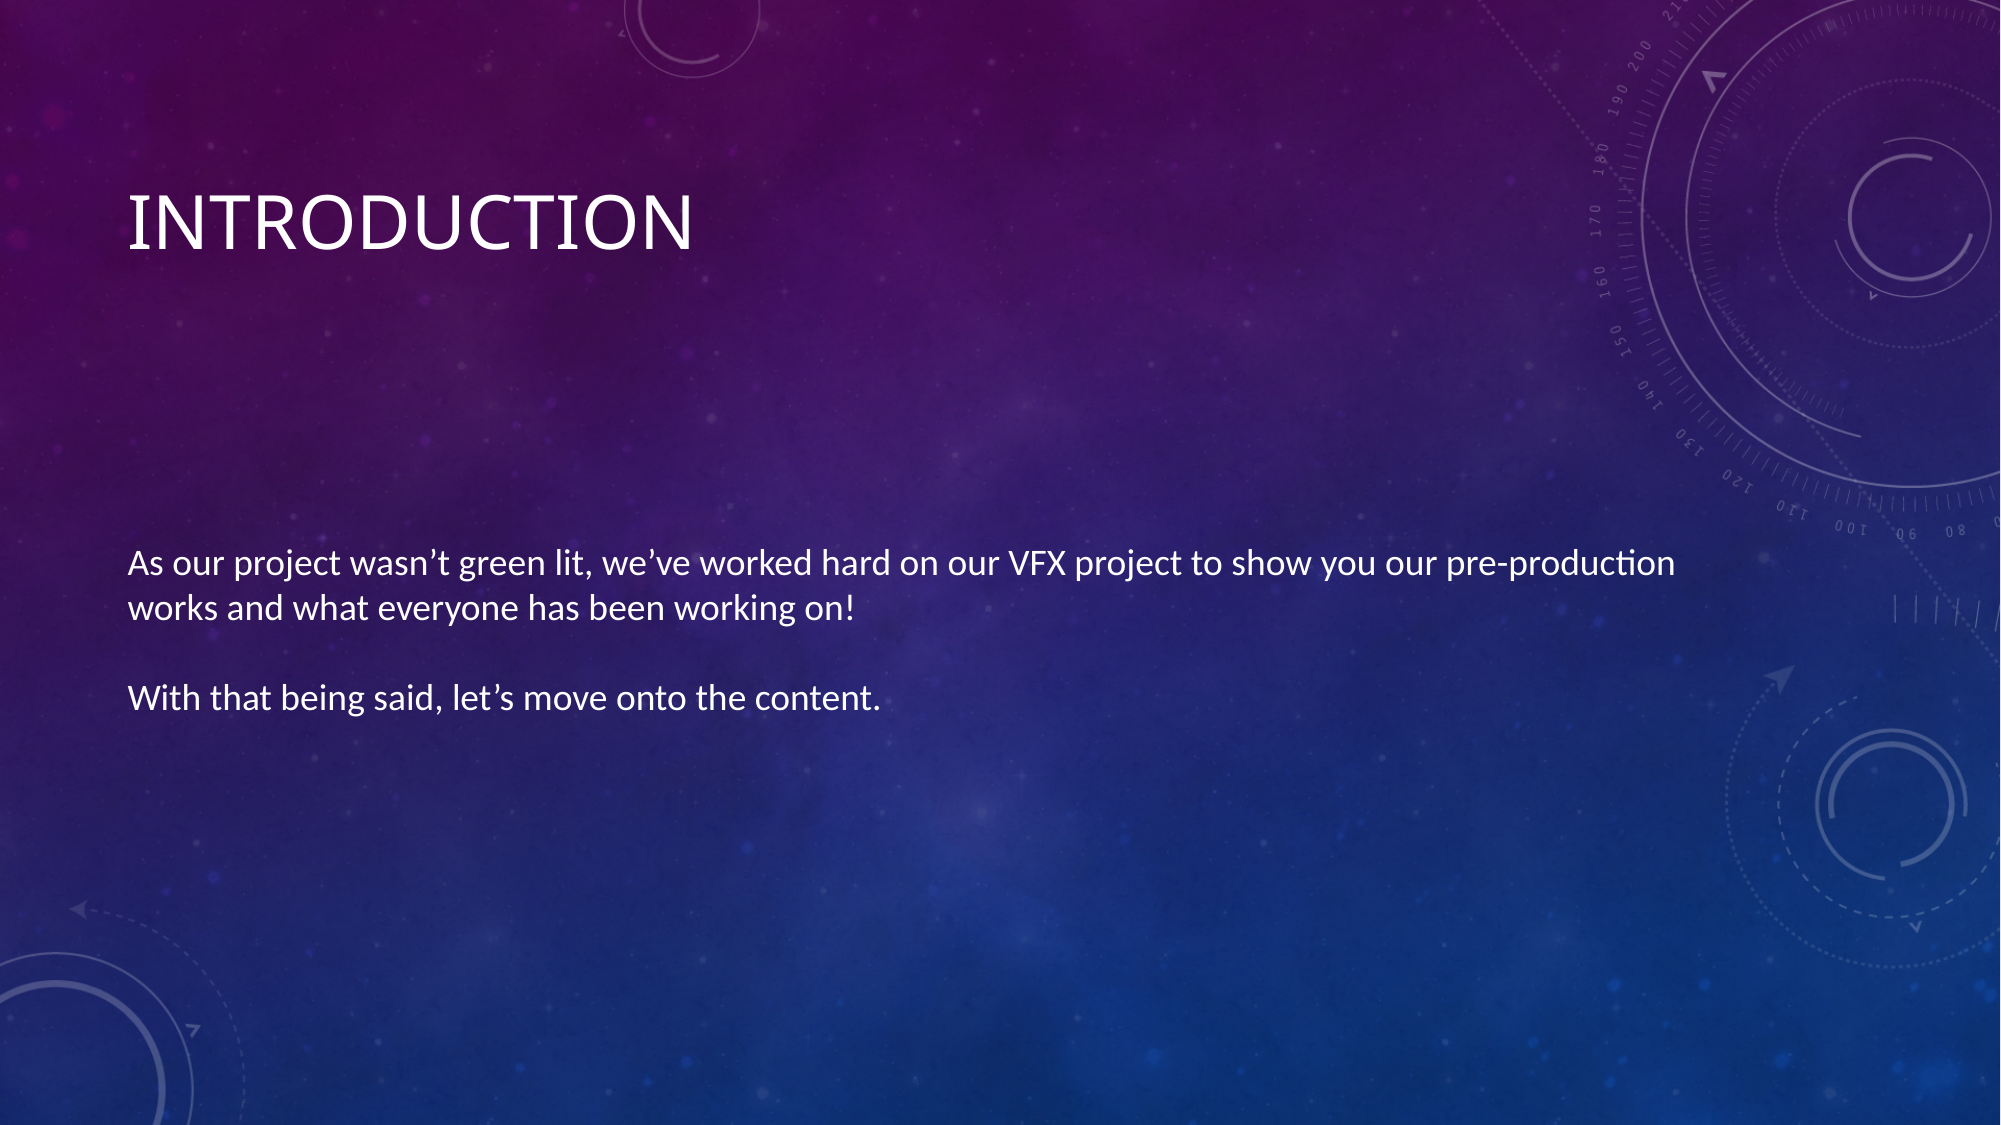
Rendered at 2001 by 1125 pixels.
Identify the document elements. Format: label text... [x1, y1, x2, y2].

list As our project wasn’t green lit, we’ve worked hard on our VFX project to show you our pre-production works and what everyone has been working on! With that being said, let’s move onto the content. [112, 351, 1775, 950]
title iNTRODUCTION [112, 99, 1775, 339]
